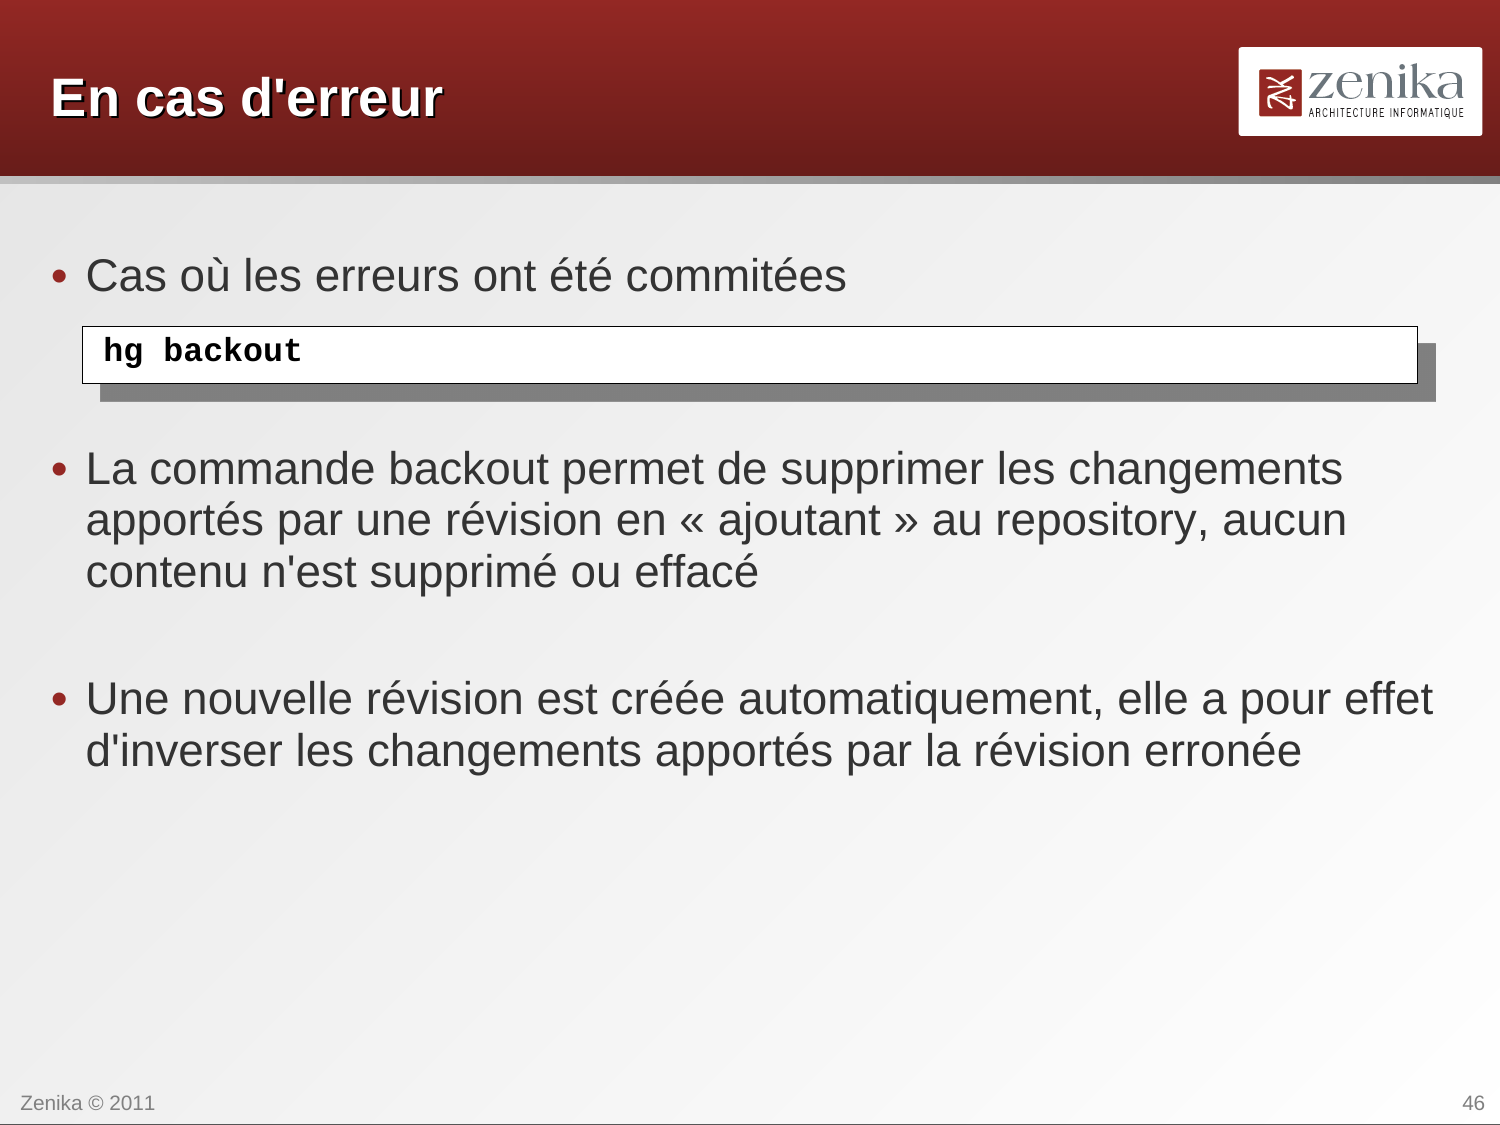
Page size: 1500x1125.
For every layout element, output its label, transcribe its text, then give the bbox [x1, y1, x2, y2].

text_box hg backout [82, 326, 1418, 384]
list Cas où les erreurs ont été commitées La commande backout permet de supprimer les changements apportés par une révision en « ajoutant » au repository, aucun contenu n'est supprimé ou effacé Une nouvelle révision est créée automatiquement, elle a pour effet d'inverser les changements apportés par la révision erronée [50, 249, 1435, 1064]
title En cas d'erreur [50, 22, 1206, 172]
picture [1257, 58, 1464, 125]
